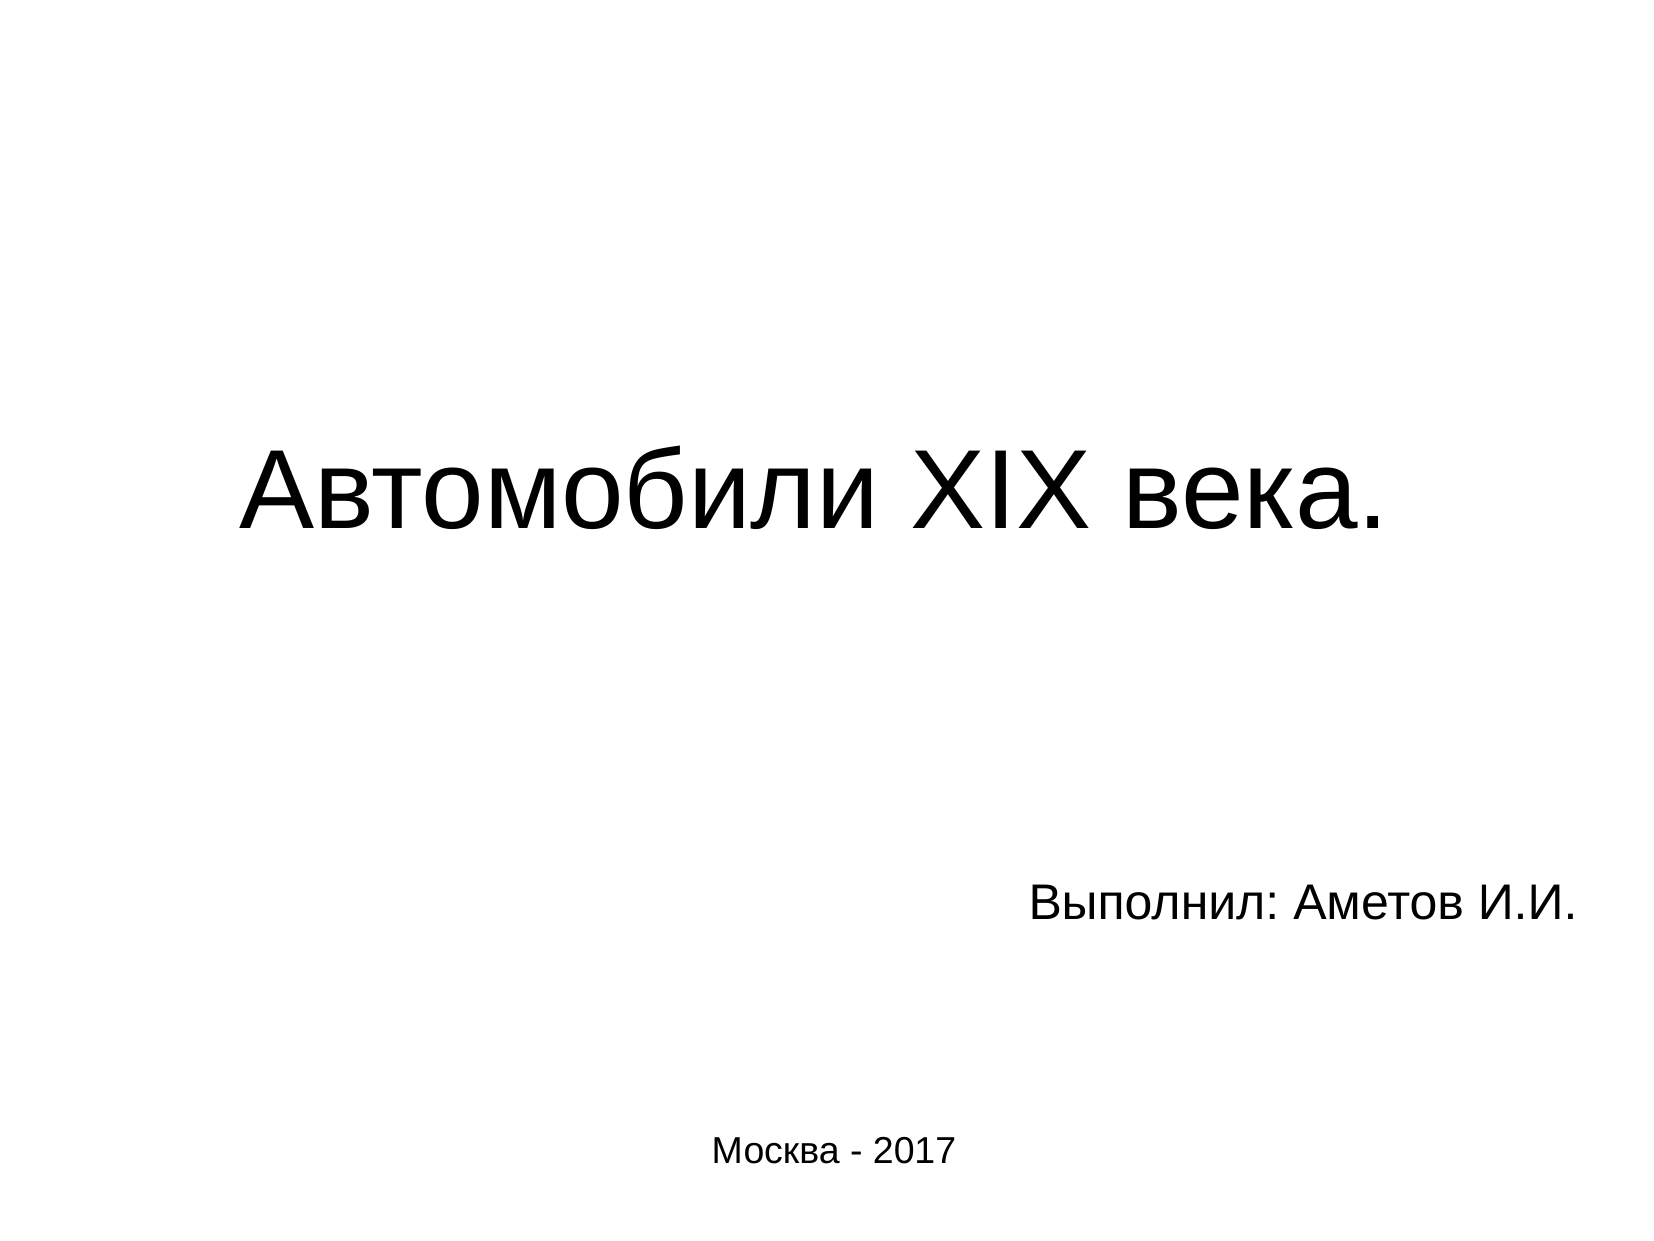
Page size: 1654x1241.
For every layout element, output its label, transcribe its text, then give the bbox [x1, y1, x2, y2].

text_box Автомобили XIX века. [224, 419, 1595, 686]
text_box Москва - 2017 [696, 1122, 971, 1179]
text_box Выполнил: Аметов И.И. [1013, 866, 1593, 938]
